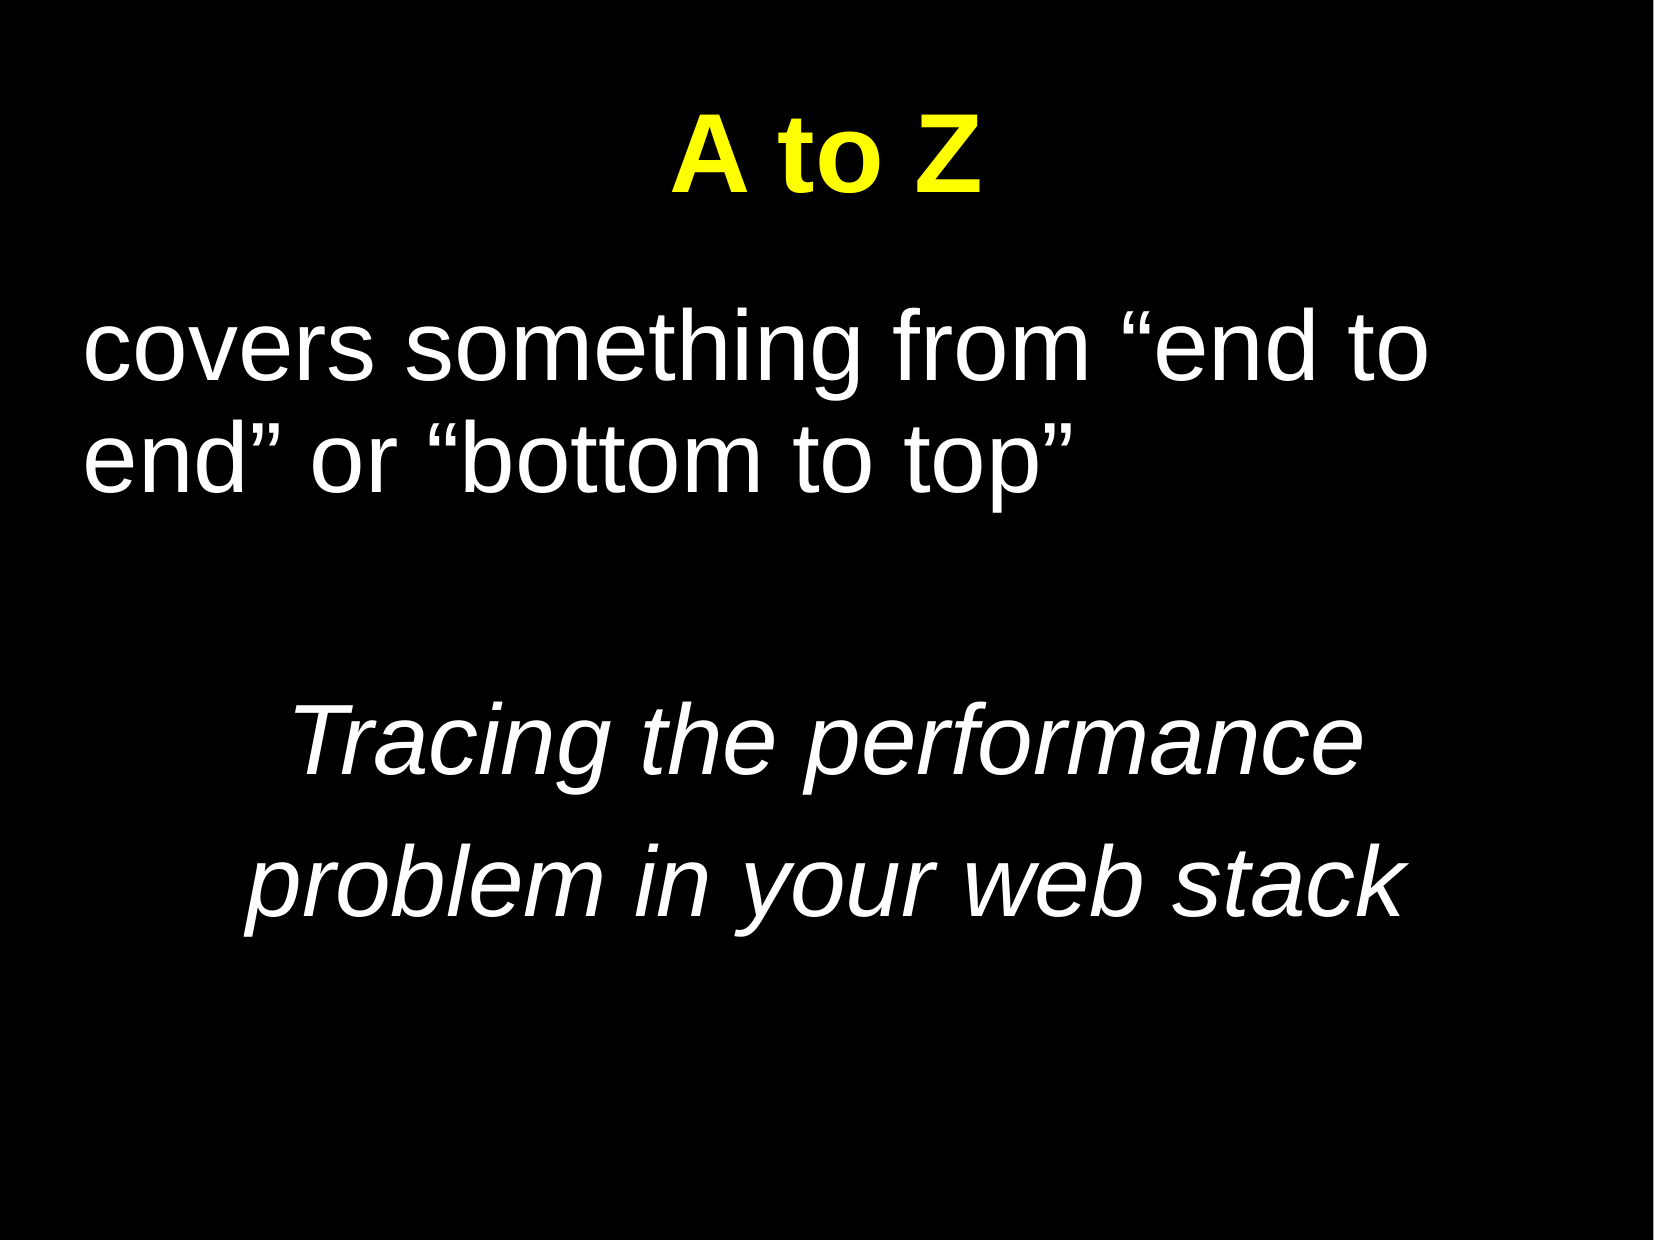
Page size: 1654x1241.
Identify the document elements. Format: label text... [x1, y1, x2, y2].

list covers something from “end to end” or “bottom to top” Tracing the performance problem in your web stack [82, 290, 1571, 1109]
title A to Z [82, 49, 1571, 257]
